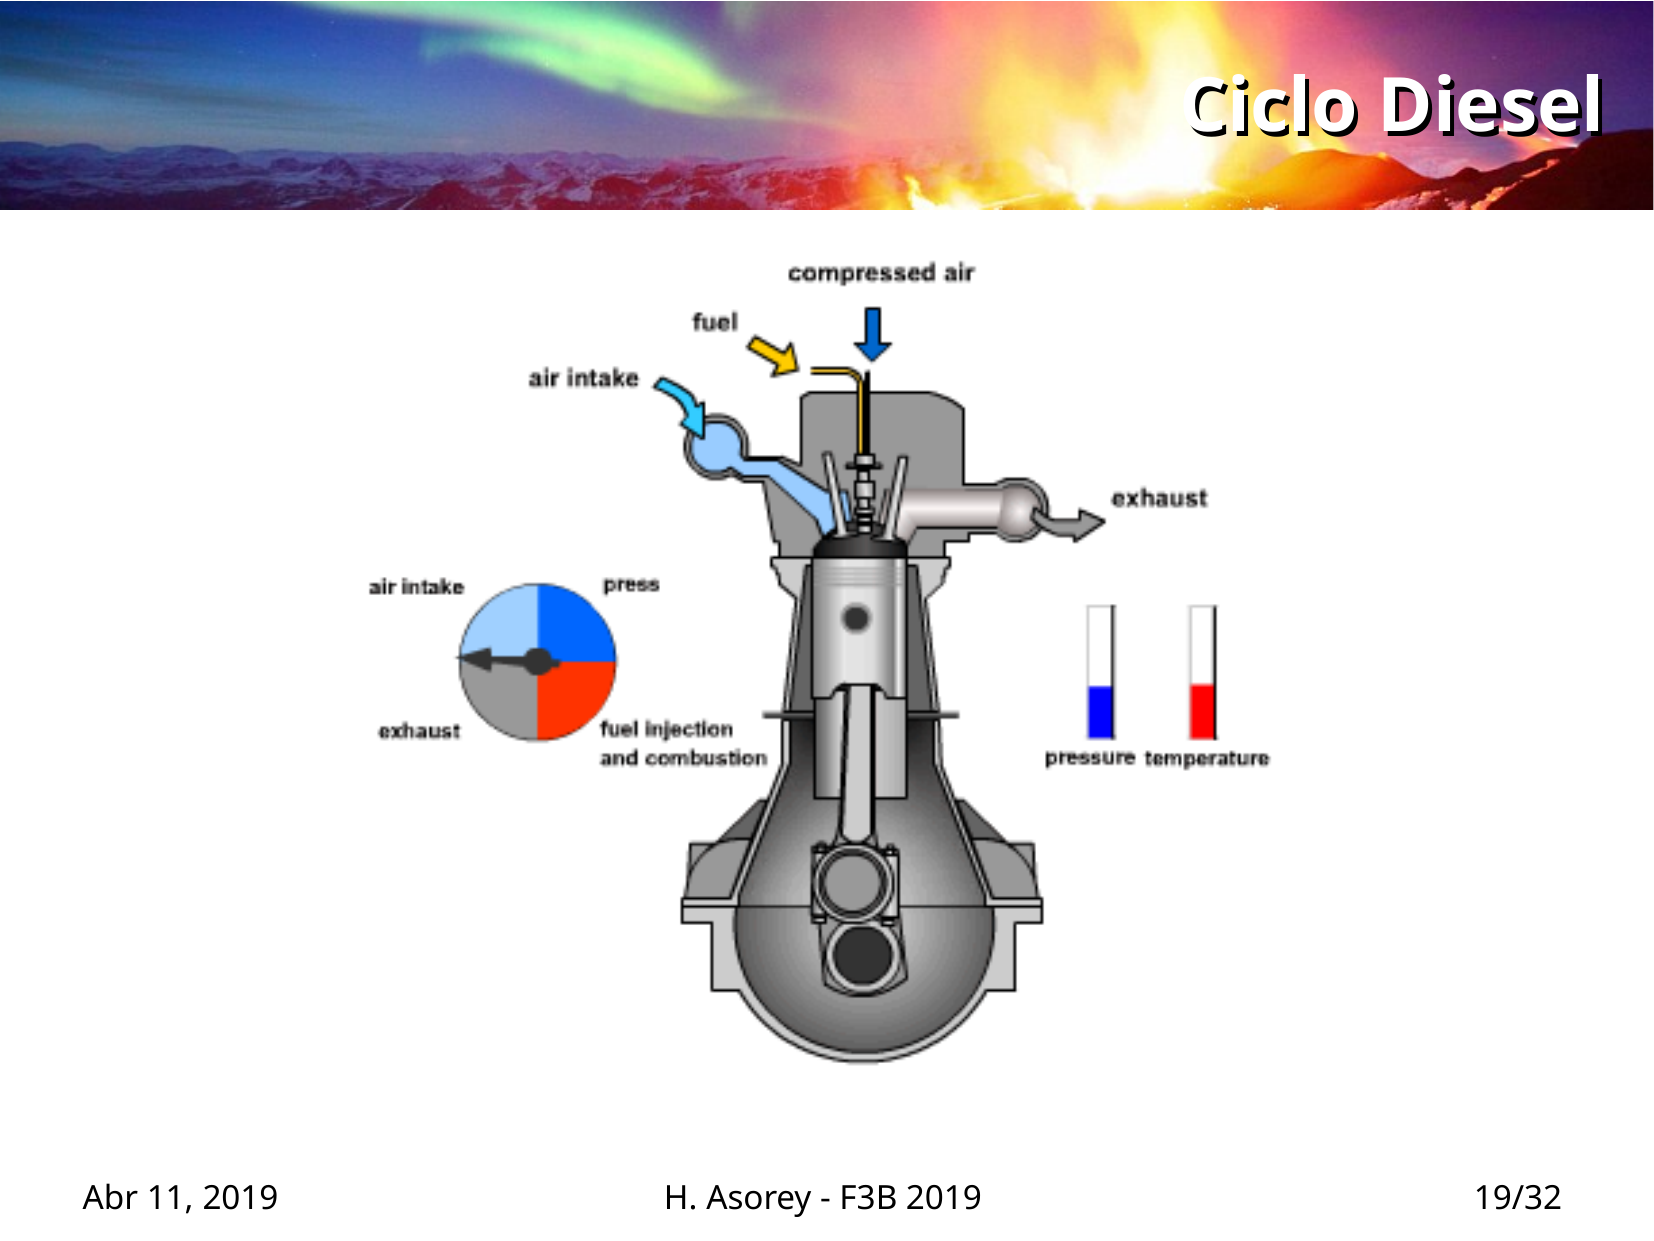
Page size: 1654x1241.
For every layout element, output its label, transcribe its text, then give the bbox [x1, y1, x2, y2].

title Ciclo Diesel [45, 15, 1606, 191]
picture [284, 254, 1366, 1156]
picture [0, 1, 1654, 210]
